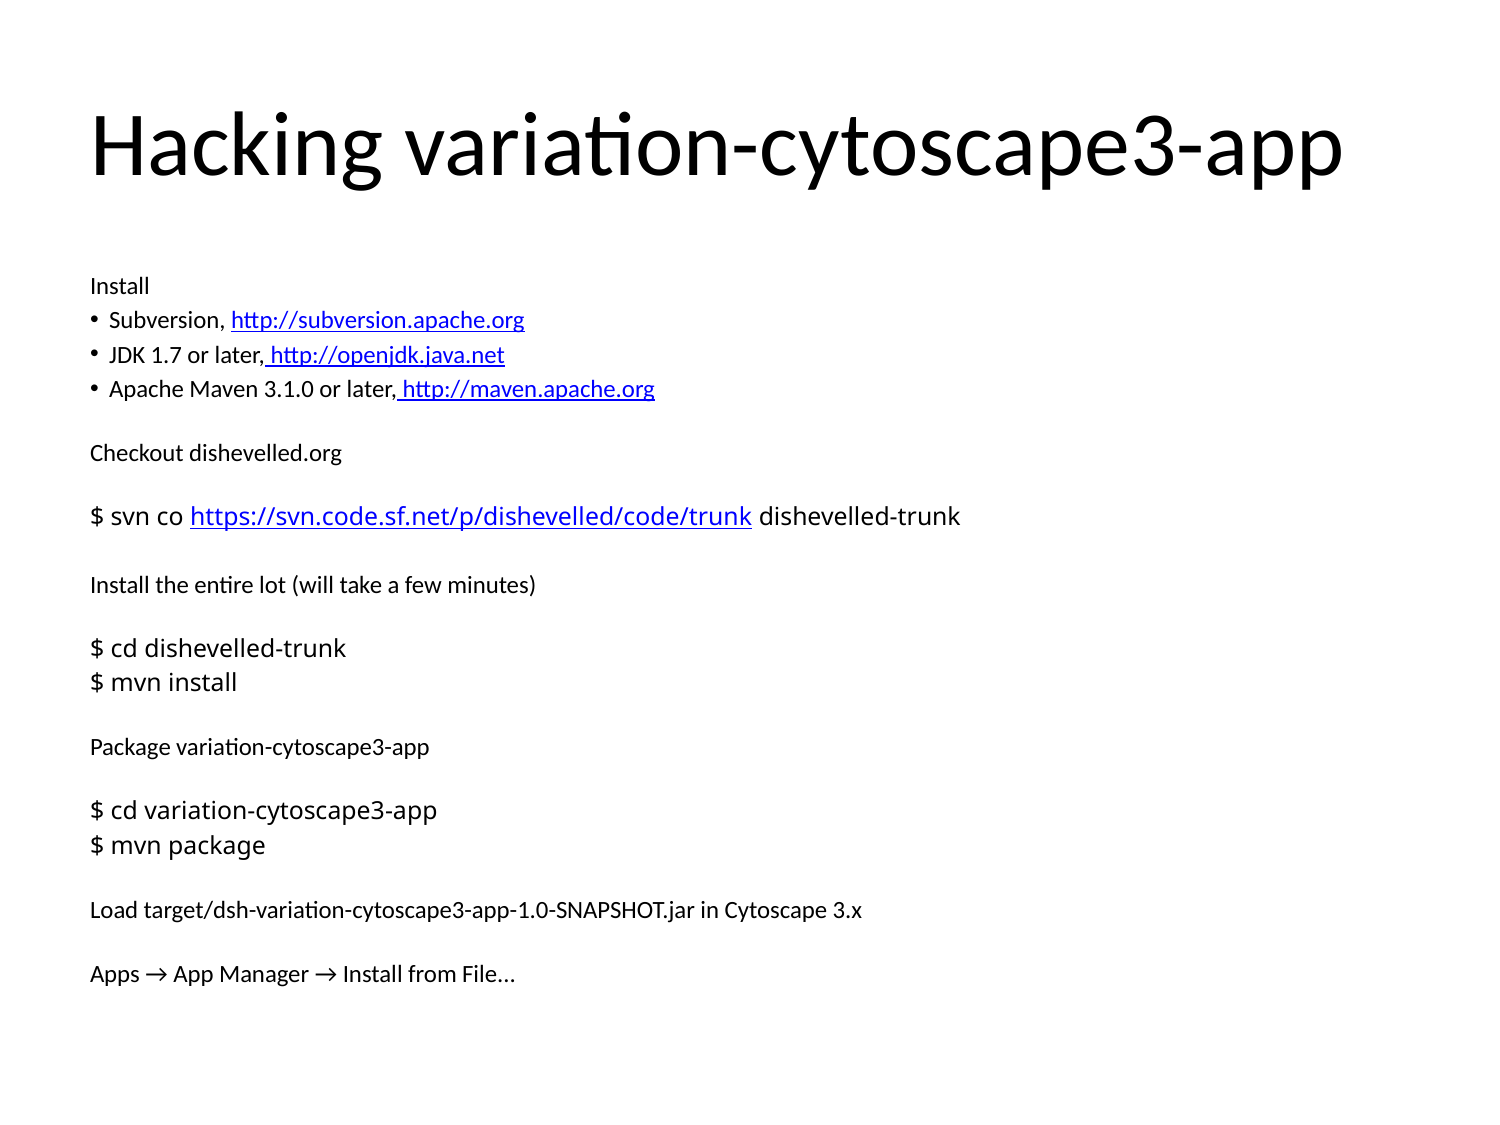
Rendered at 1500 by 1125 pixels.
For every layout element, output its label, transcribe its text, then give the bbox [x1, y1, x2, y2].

title Hacking variation-cytoscape3-app [75, 45, 1425, 233]
list Install Subversion, http://subversion.apache.org JDK 1.7 or later, http://openjdk.java.net Apache Maven 3.1.0 or later, http://maven.apache.org Checkout dishevelled.org $ svn co https://svn.code.sf.net/p/dishevelled/code/trunk dishevelled-trunk Install the entire lot (will take a few minutes) $ cd dishevelled-trunk $ mvn install Package variation-cytoscape3-app $ cd variation-cytoscape3-app $ mvn package Load target/dsh-variation-cytoscape3-app-1.0-SNAPSHOT.jar in Cytoscape 3.x Apps → App Manager → Install from File... [75, 262, 1425, 1005]
